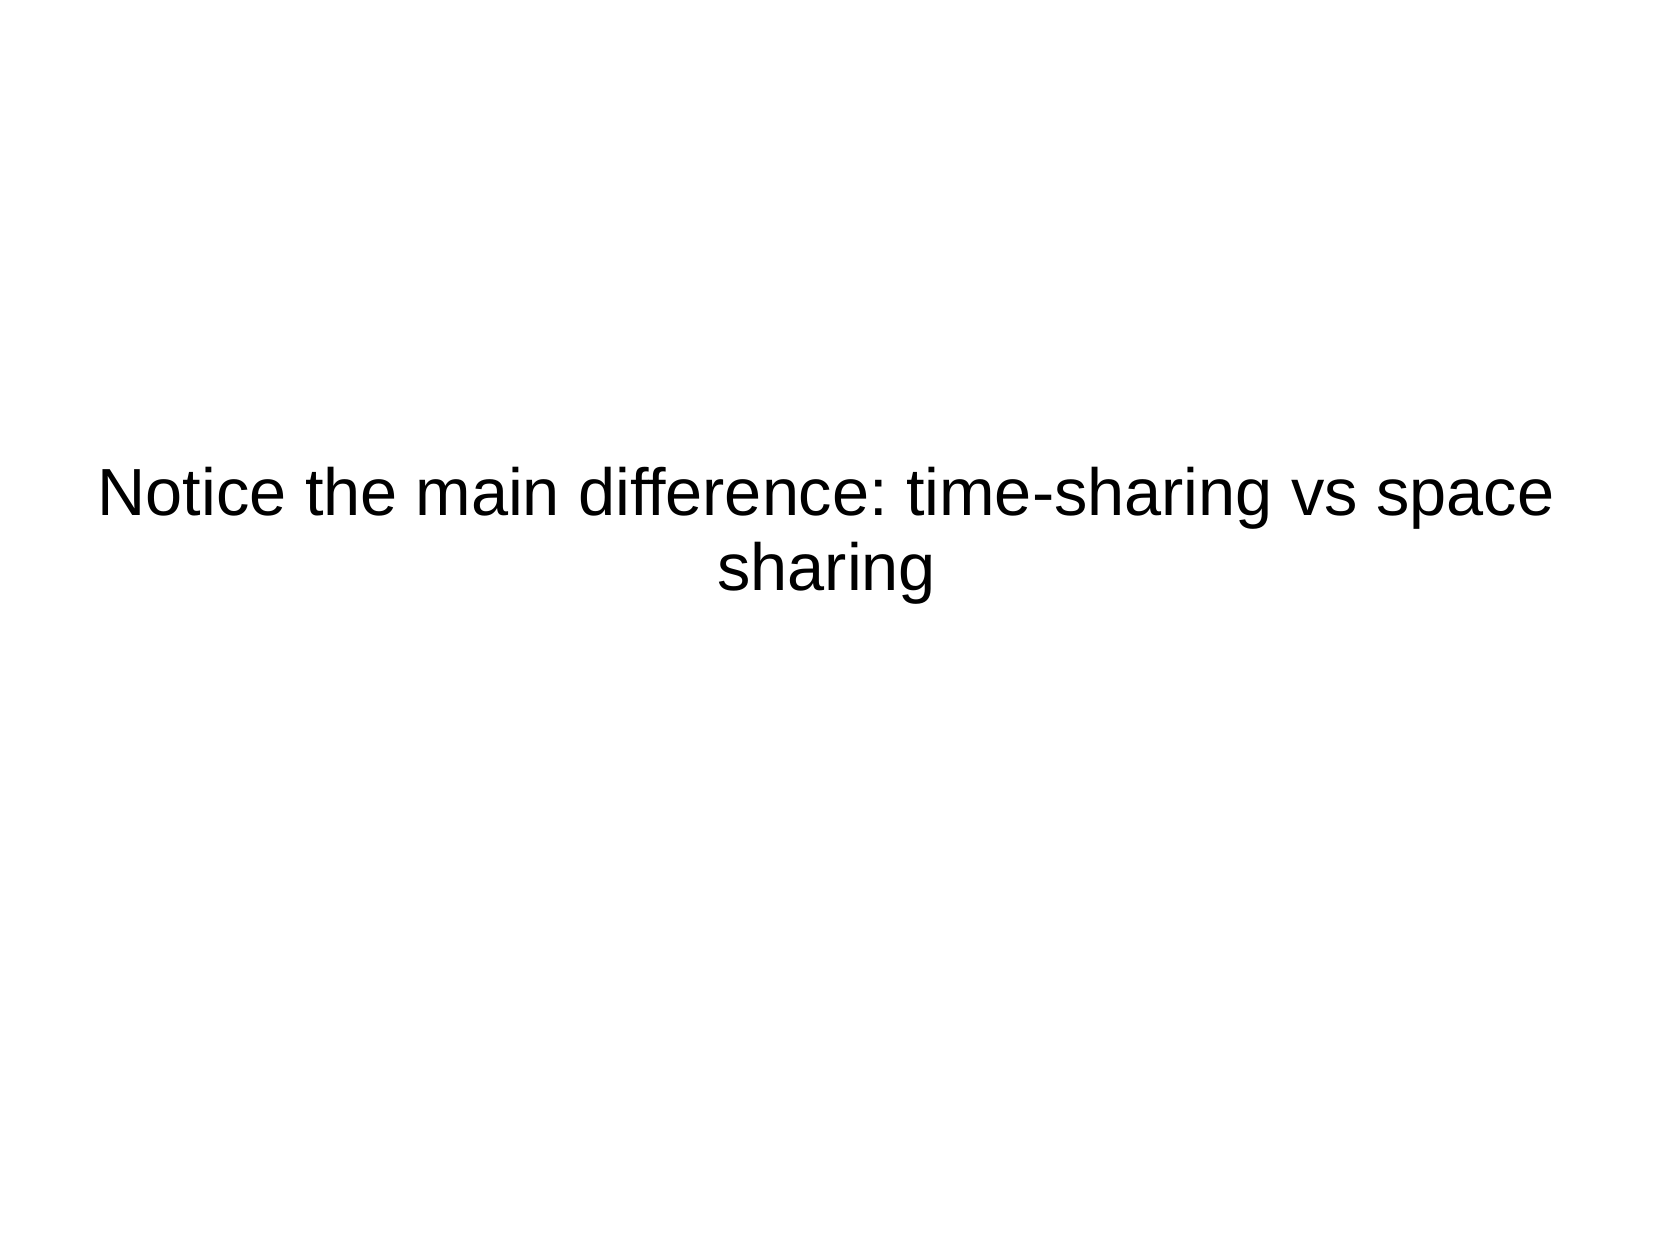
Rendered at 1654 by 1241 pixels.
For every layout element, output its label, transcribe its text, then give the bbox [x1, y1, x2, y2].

subtitle Notice the main difference: time-sharing vs space sharing [82, 49, 1571, 1010]
